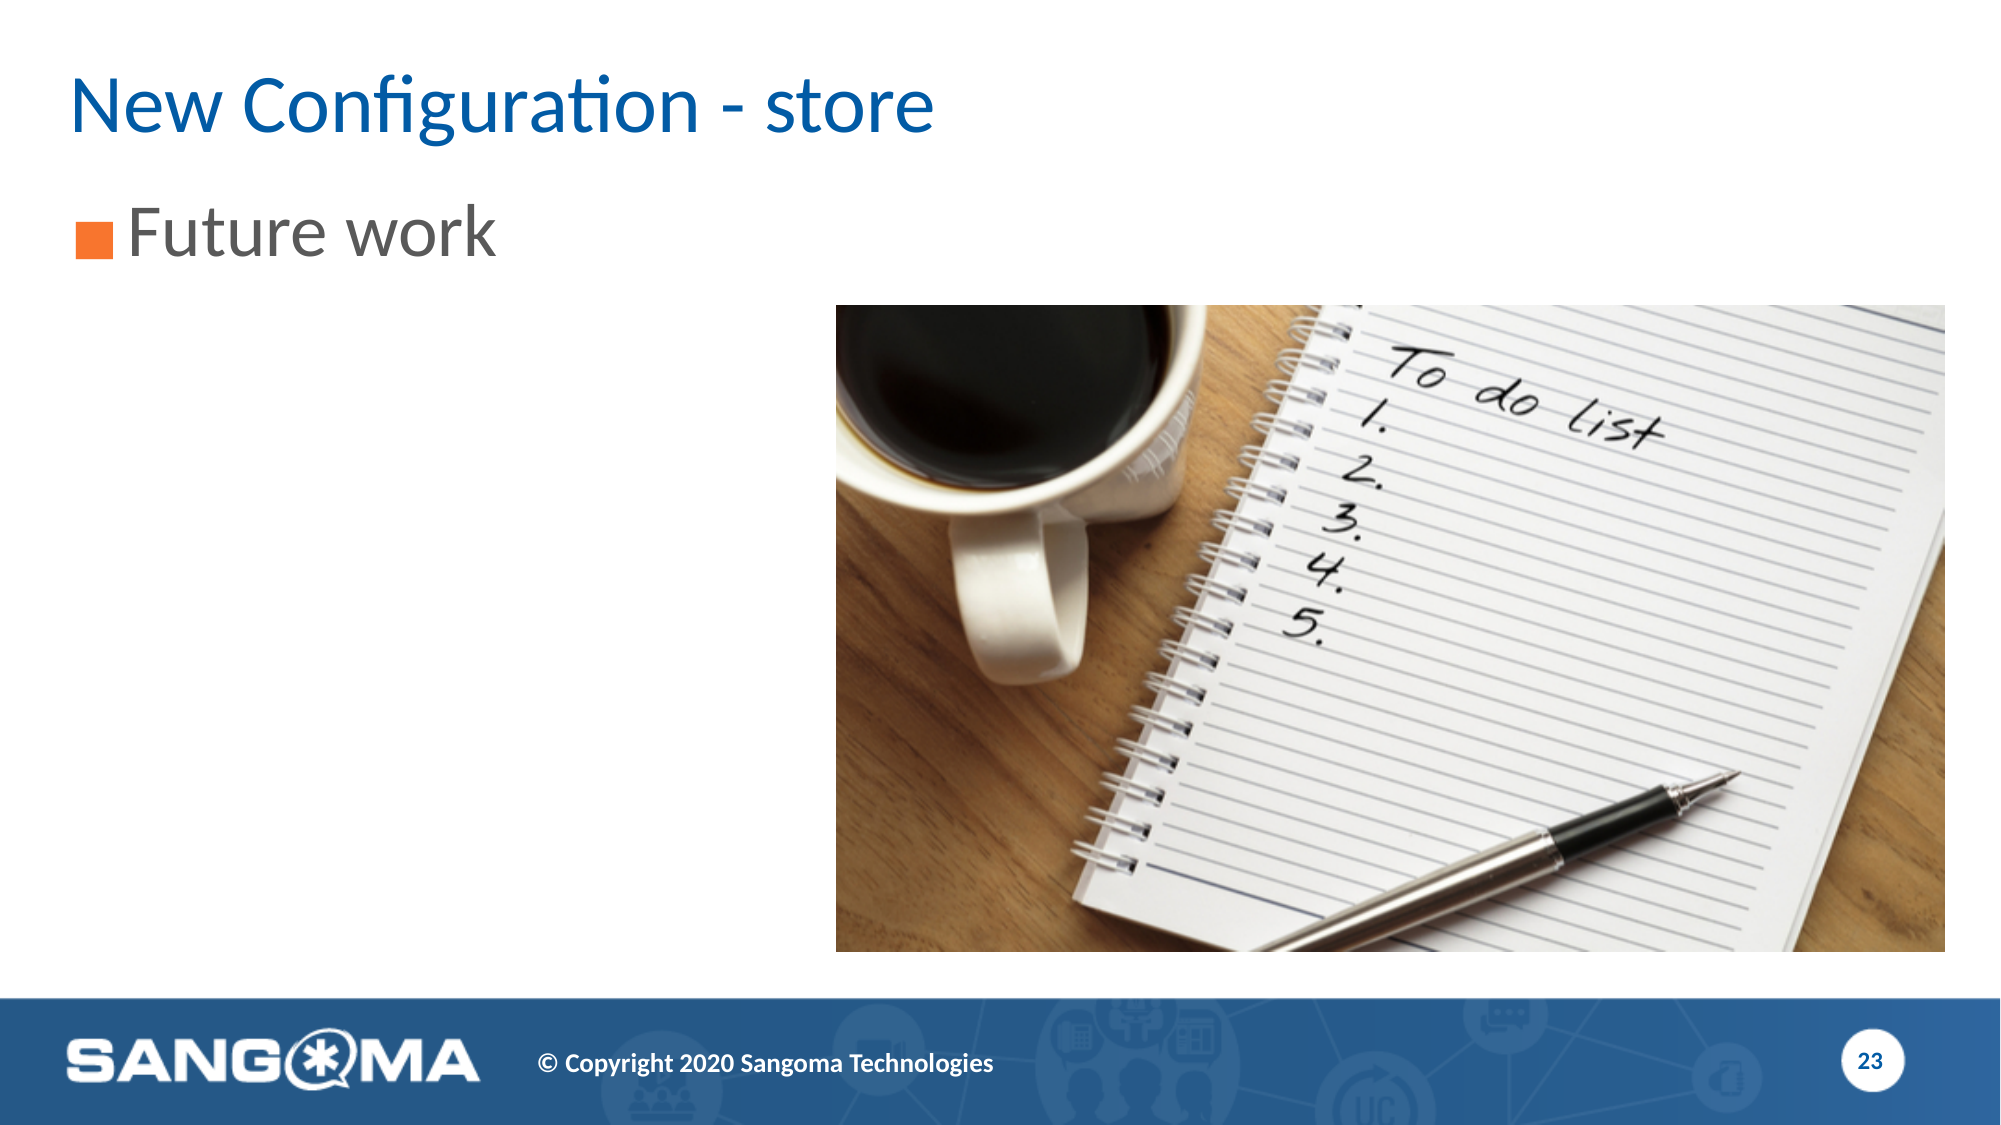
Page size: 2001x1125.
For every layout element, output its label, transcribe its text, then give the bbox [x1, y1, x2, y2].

title New Configuration - store [54, 48, 1945, 164]
list Future work [54, 174, 1945, 999]
picture [0, 0, 2001, 1125]
